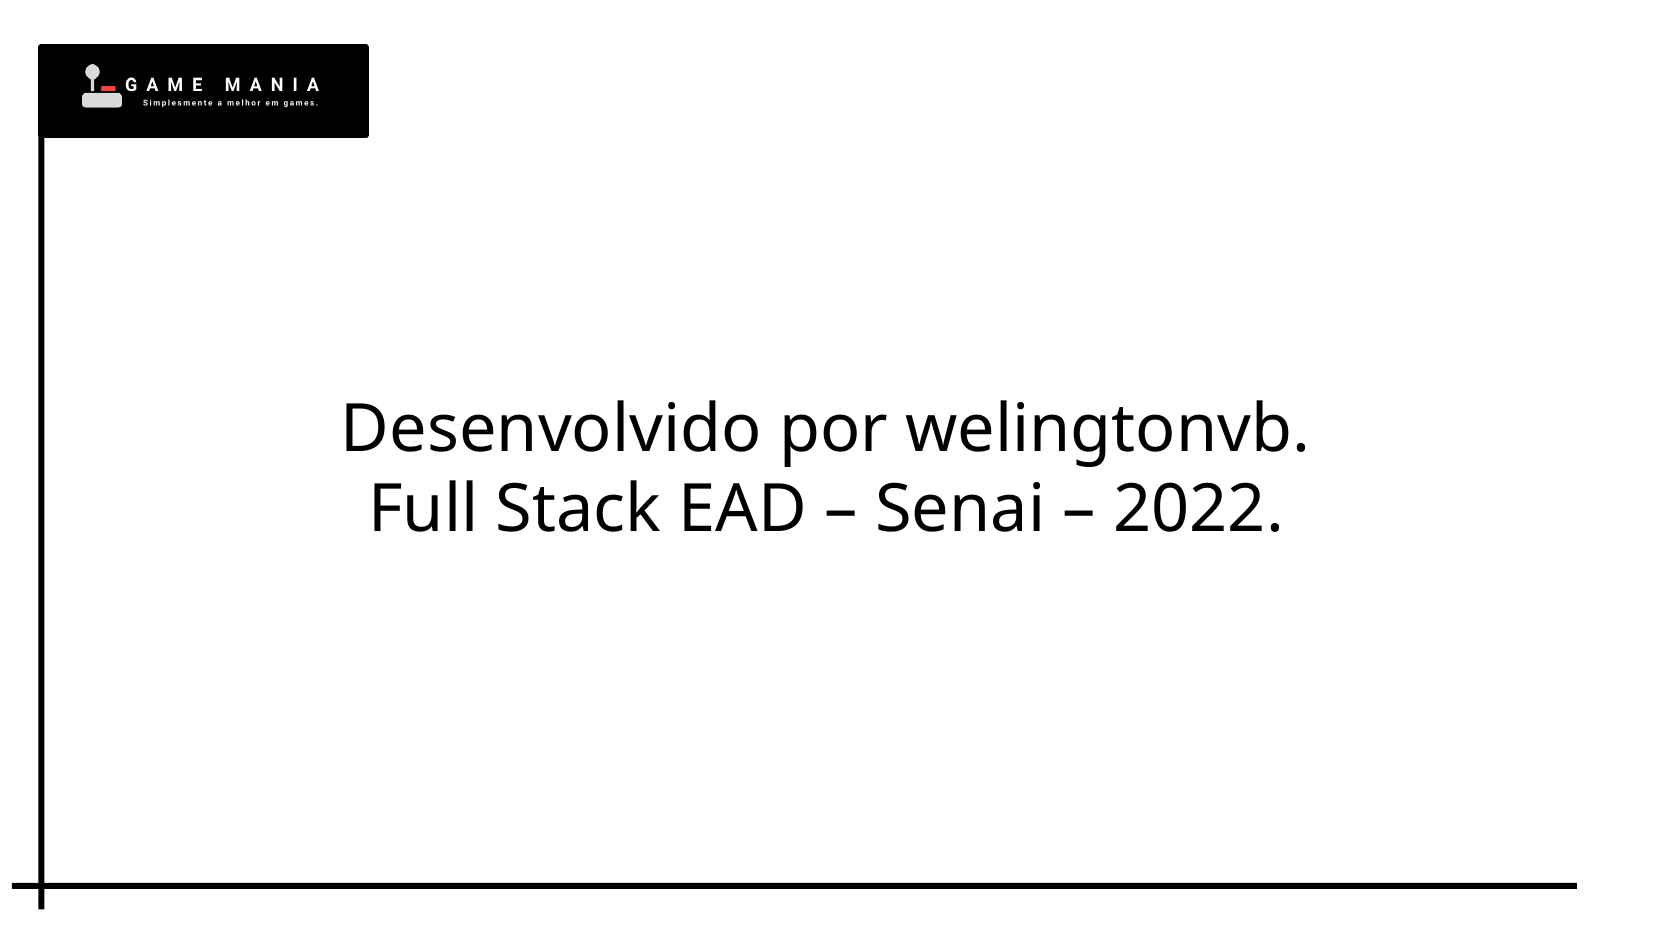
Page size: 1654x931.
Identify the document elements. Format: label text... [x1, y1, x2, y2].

text_box [41, 47, 366, 136]
picture [82, 64, 319, 108]
text_box Desenvolvido por welingtonvb. Full Stack EAD – Senai – 2022. [295, 384, 1358, 546]
